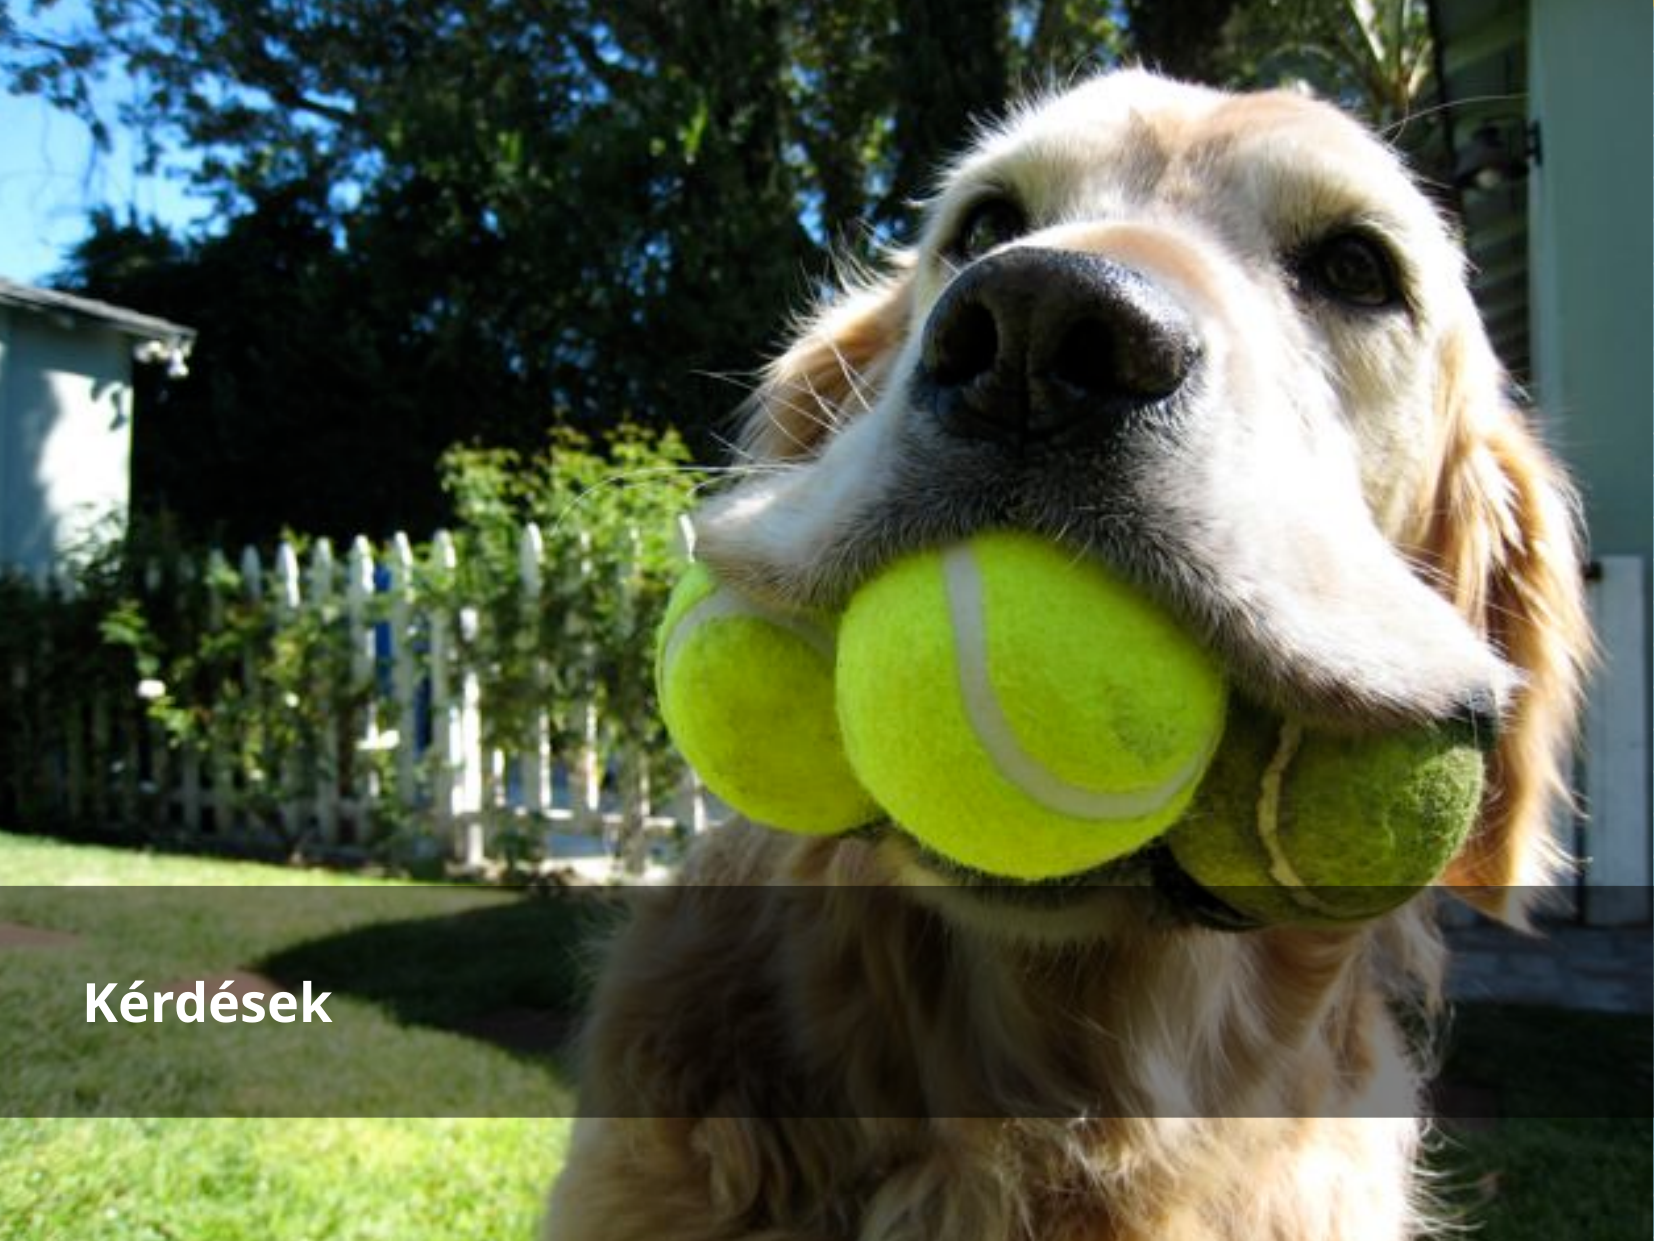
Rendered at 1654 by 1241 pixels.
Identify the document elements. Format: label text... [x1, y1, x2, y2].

title Kérdések [0, 885, 1654, 1118]
picture [0, 1118, 1654, 1241]
picture [0, 0, 1654, 885]
